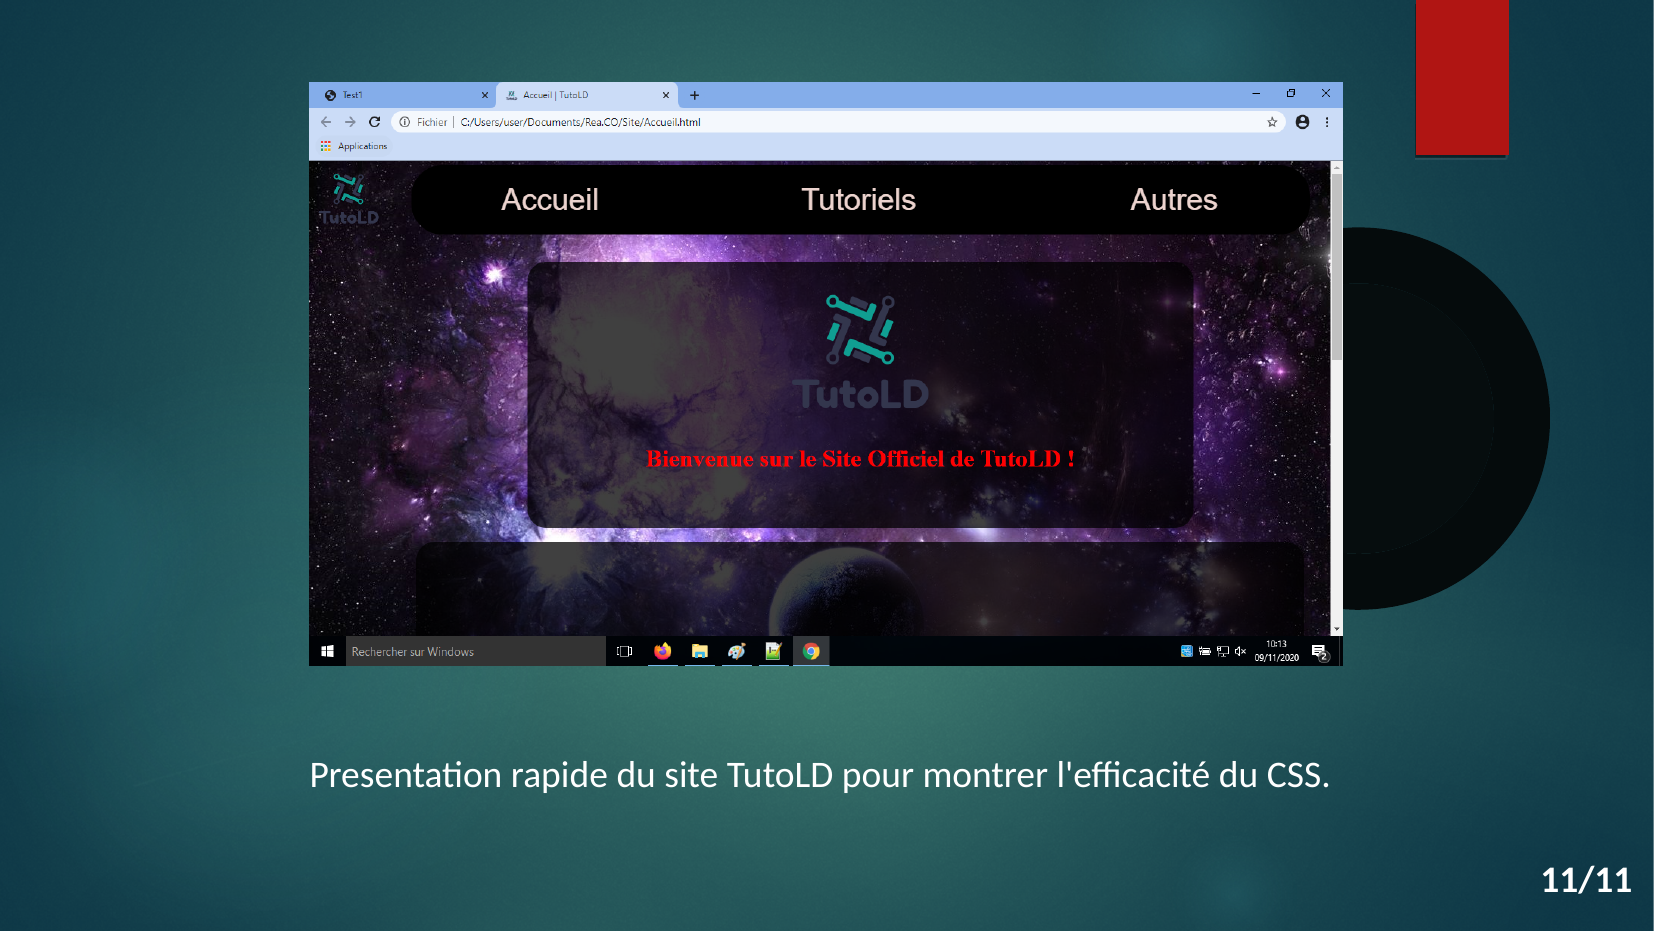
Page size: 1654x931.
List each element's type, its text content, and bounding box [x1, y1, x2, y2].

text_box Presentation rapide du site TutoLD pour montrer l'efficacité du CSS. [294, 742, 1359, 804]
picture [309, 82, 1343, 666]
text_box 11/11 [1525, 847, 1654, 909]
